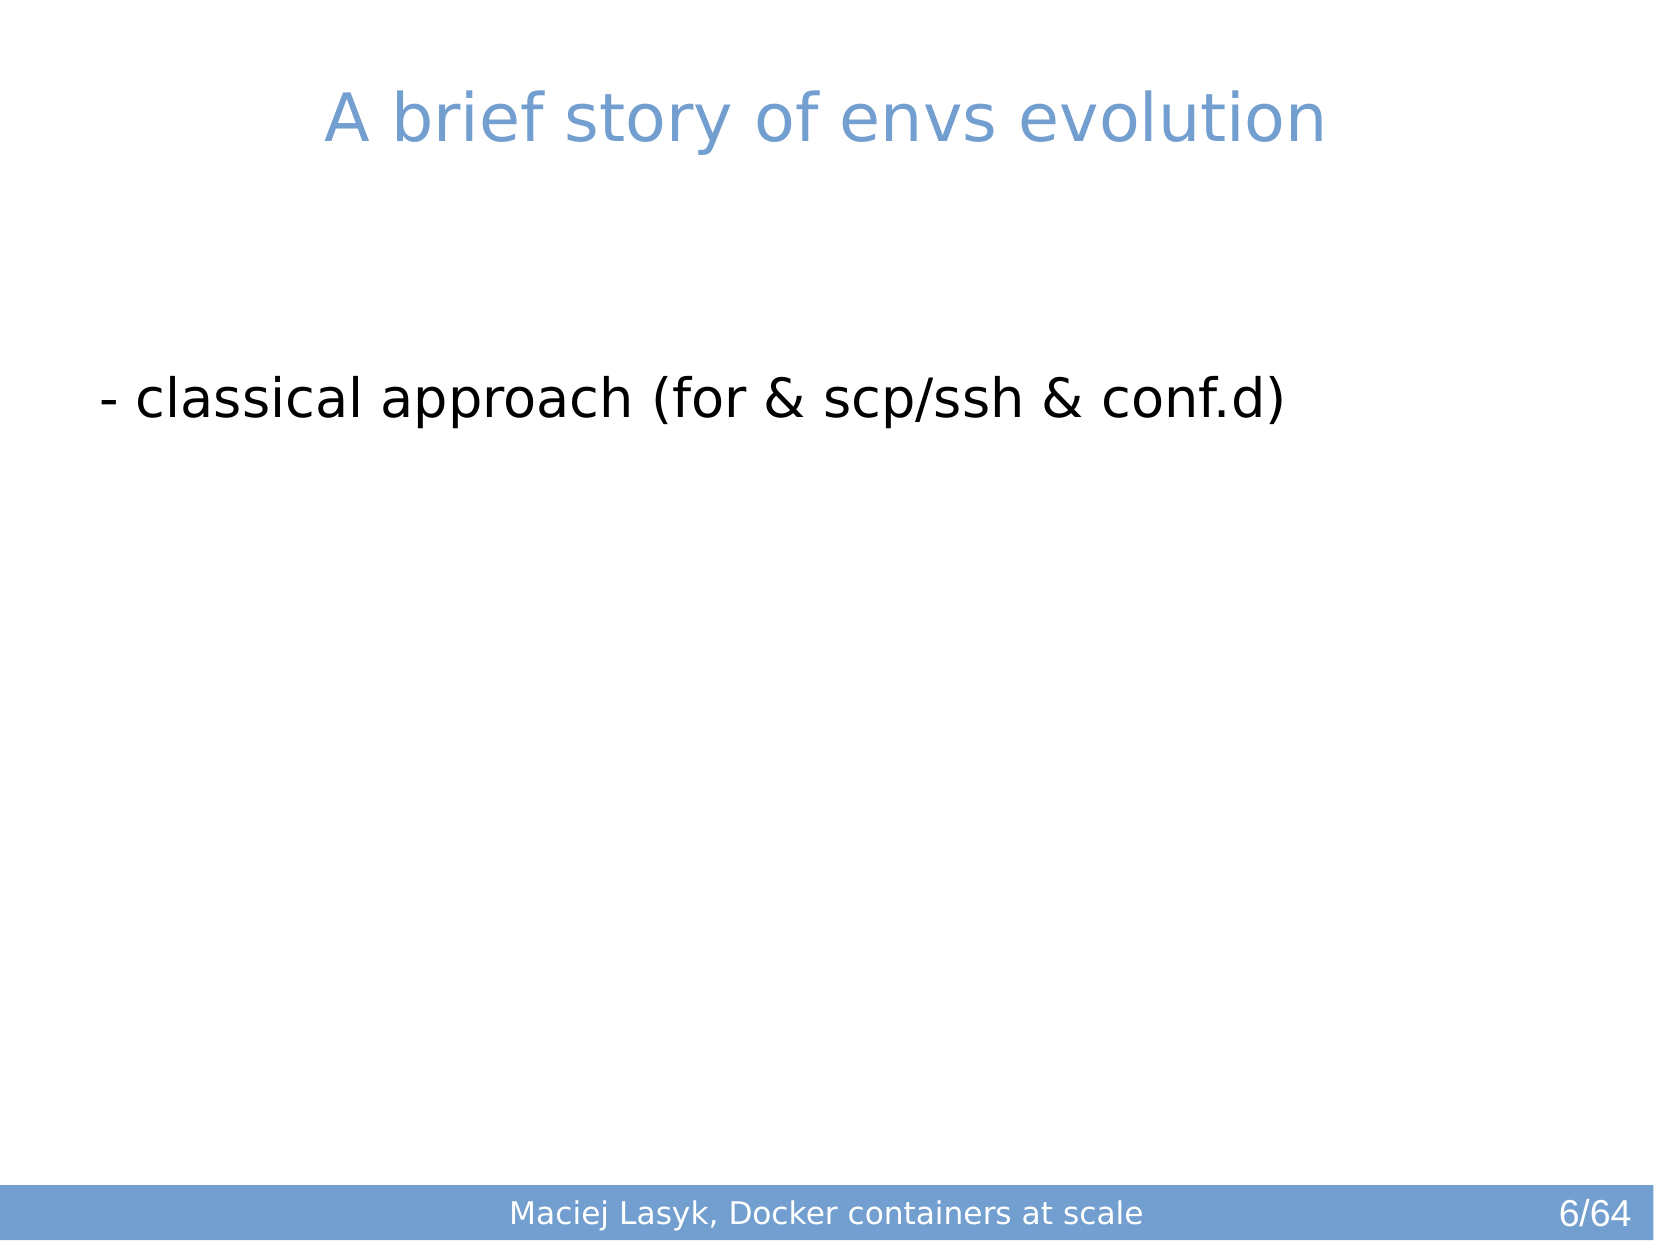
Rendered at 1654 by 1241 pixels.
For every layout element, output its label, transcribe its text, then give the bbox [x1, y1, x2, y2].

text_box A brief story of envs evolution [309, 72, 1345, 166]
text_box Maciej Lasyk, Docker containers at scale [494, 1188, 1160, 1240]
text_box [0, 1185, 1533, 1241]
text_box - classical approach (for & scp/ssh & conf.d) [84, 360, 1304, 490]
text_box 6/64 [1533, 1185, 1647, 1241]
text_box [1647, 1185, 1654, 1241]
